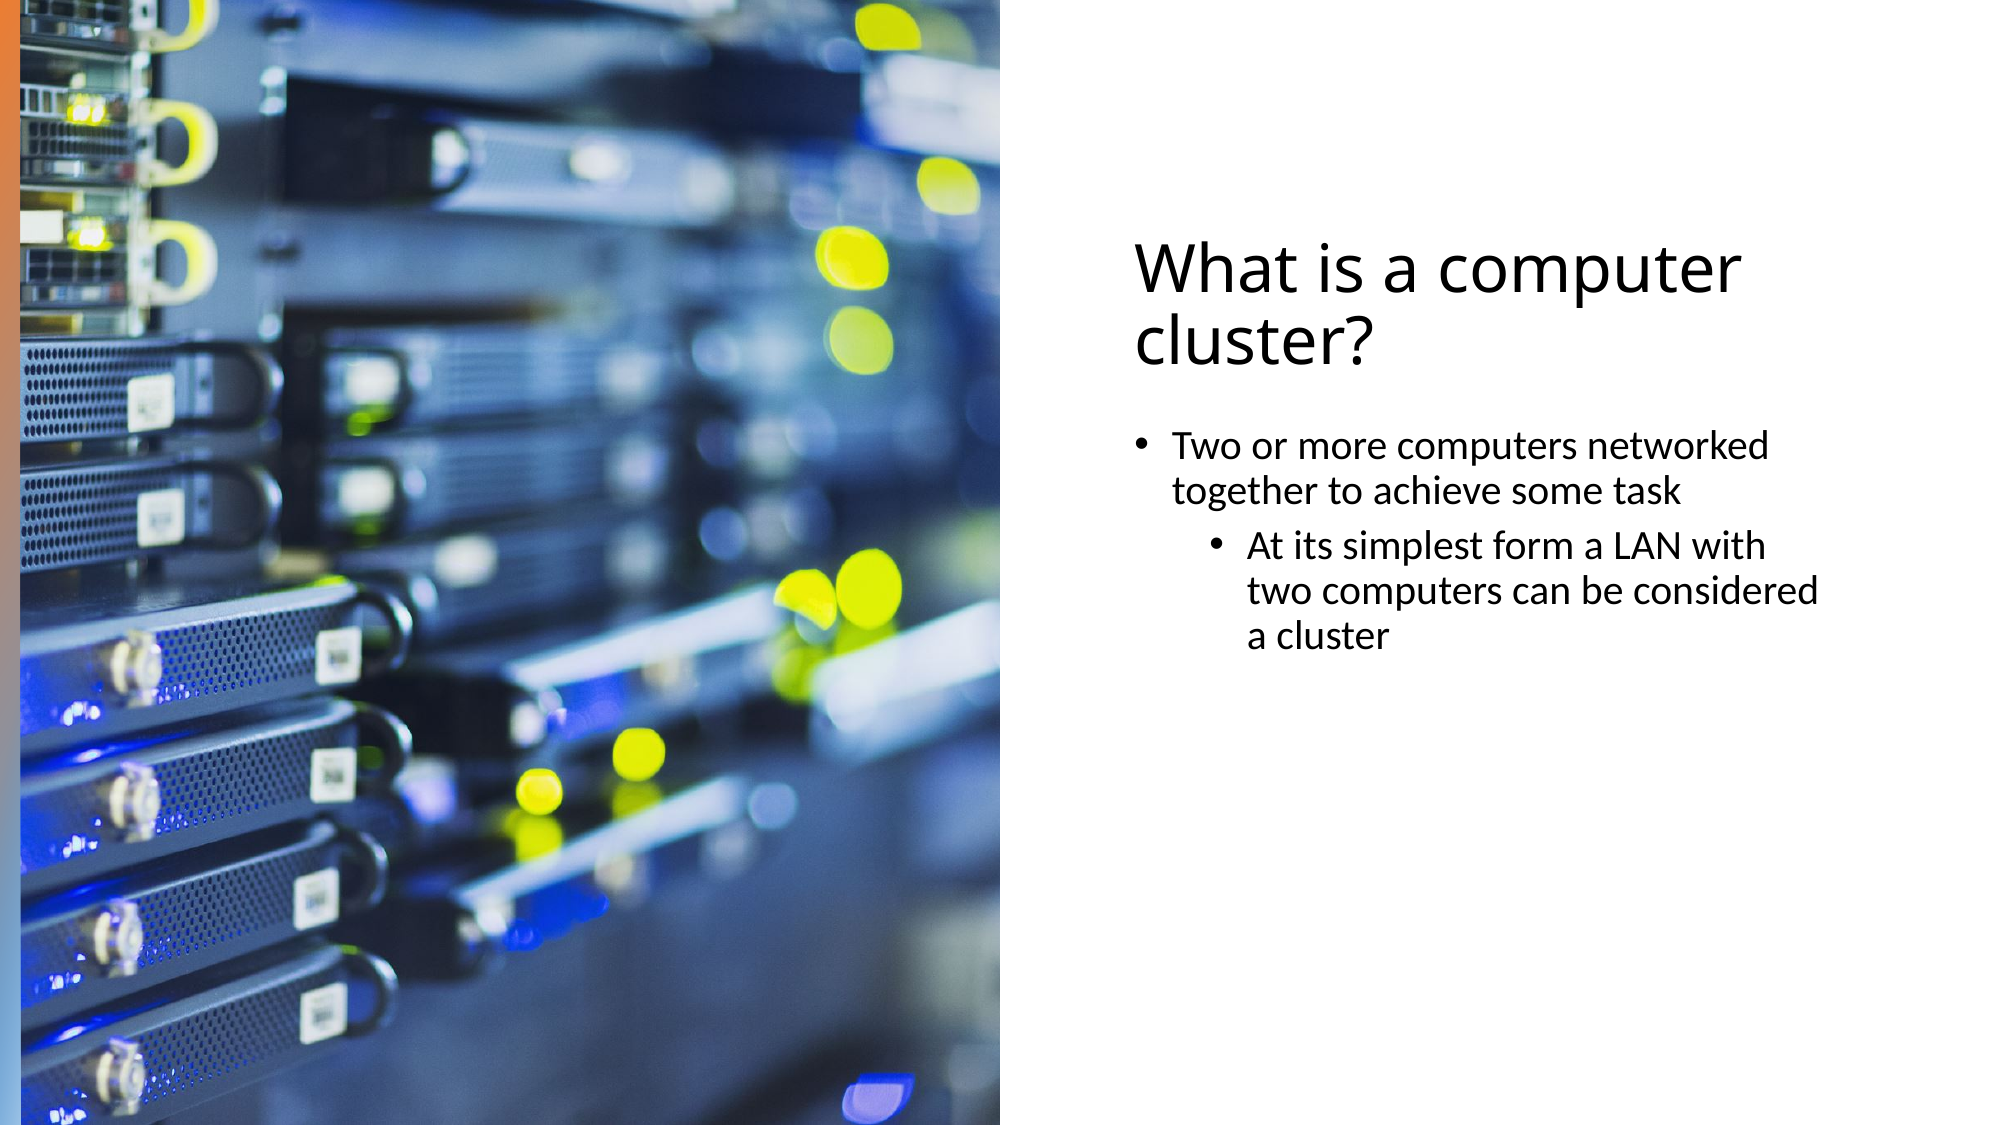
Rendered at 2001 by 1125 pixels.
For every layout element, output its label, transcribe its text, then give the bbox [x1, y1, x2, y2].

list Two or more computers networked together to achieve some task At its simplest form a LAN with two computers can be considered a cluster [1119, 415, 1857, 982]
picture [21, 0, 1000, 1125]
title What is a computer cluster? [1119, 121, 1857, 387]
text_box [0, 0, 21, 1125]
